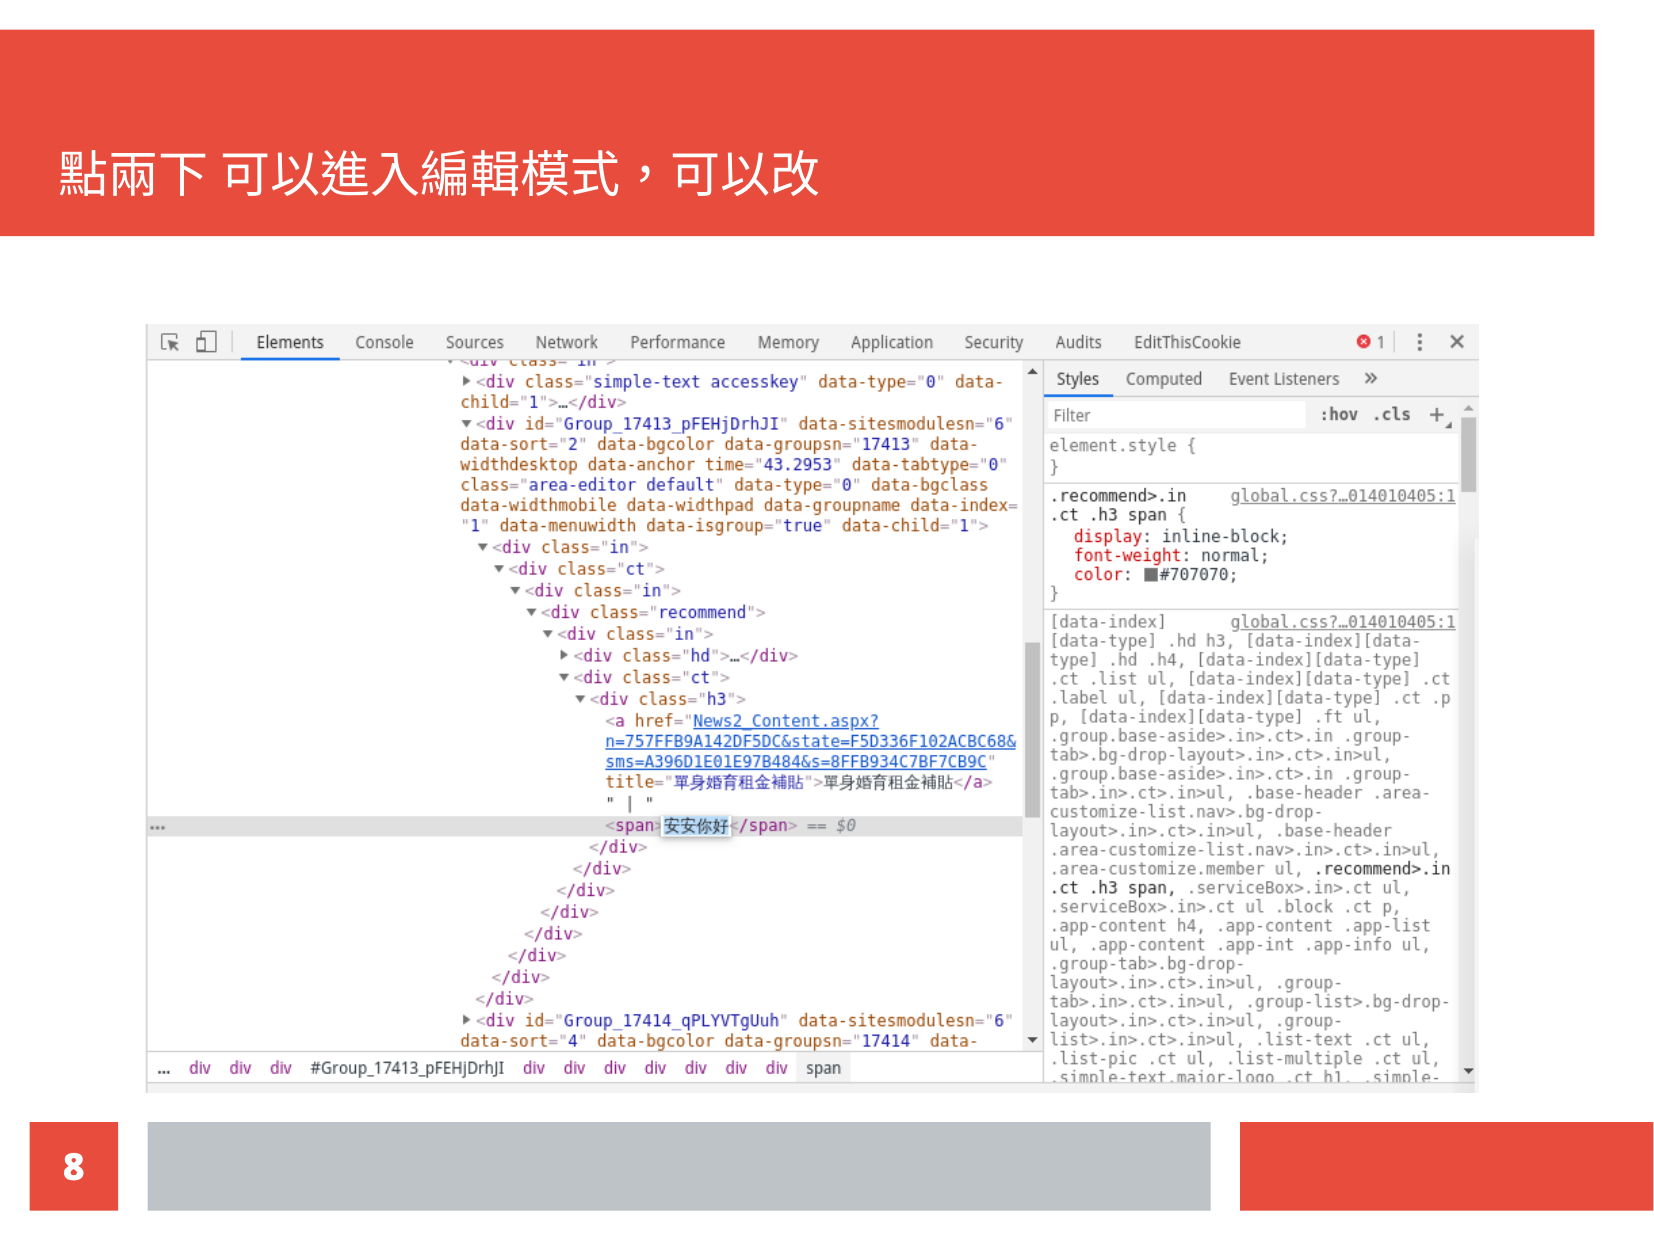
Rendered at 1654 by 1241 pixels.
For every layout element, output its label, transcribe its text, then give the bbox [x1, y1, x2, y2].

picture [145, 324, 1479, 1093]
title 點兩下 可以進入編輯模式，可以改 [59, 59, 1595, 207]
